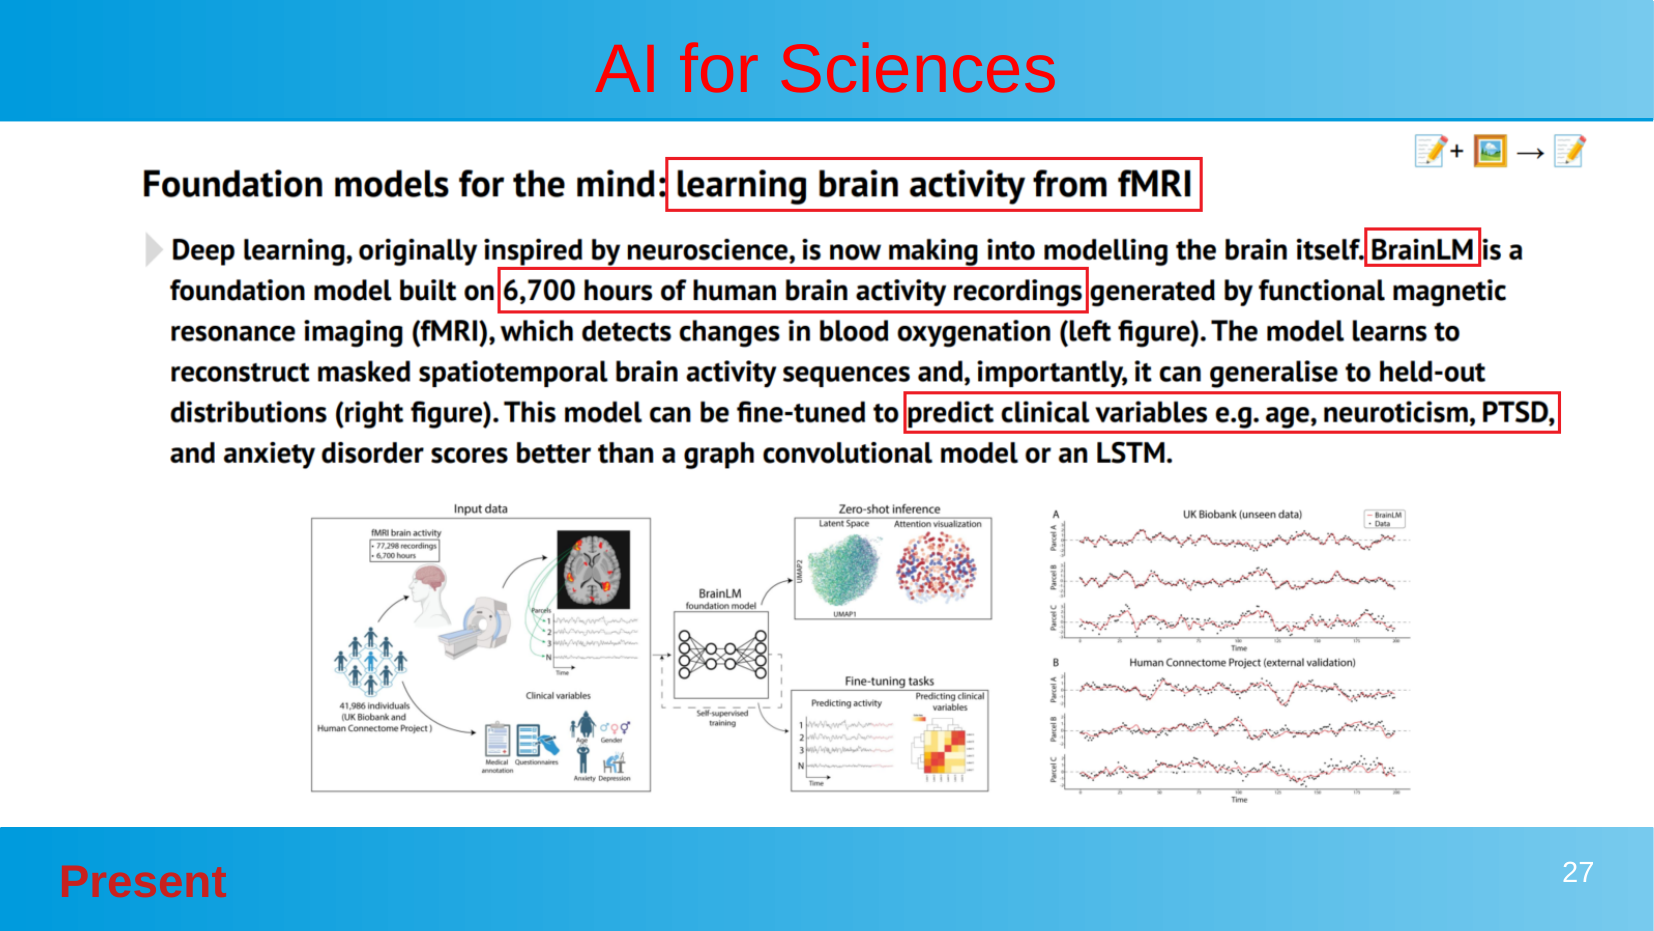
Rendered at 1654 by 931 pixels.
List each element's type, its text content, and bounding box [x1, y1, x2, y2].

picture [132, 130, 1589, 806]
title AI for Sciences [59, 29, 1595, 108]
